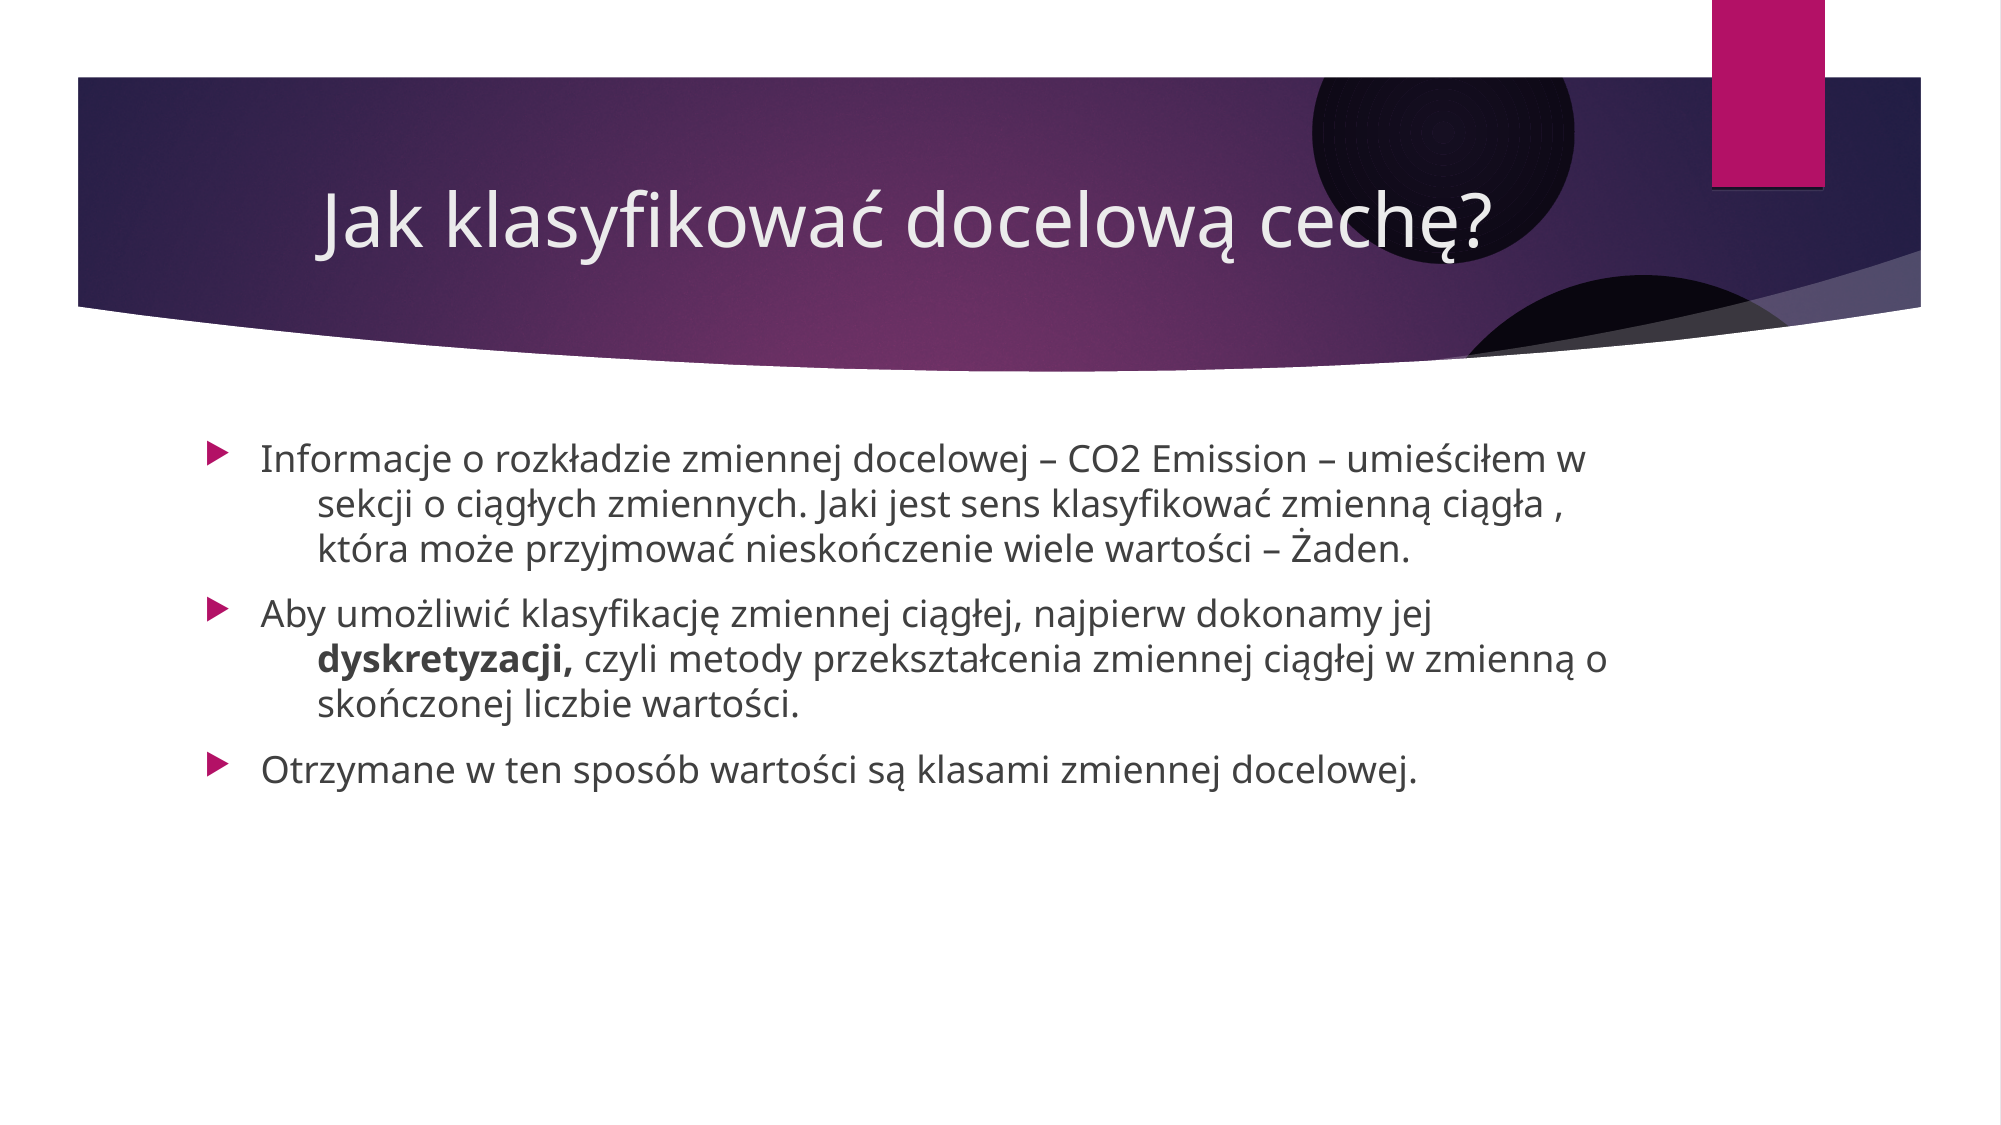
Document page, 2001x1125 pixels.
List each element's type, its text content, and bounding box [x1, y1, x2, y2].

list Informacje o rozkładzie zmiennej docelowej – CO2 Emission – umieściłem w sekcji o ciągłych zmiennych. Jaki jest sens klasyfikować zmienną ciągła , która może przyjmować nieskończenie wiele wartości – Żaden. Aby umożliwić klasyfikację zmiennej ciągłej, najpierw dokonamy jej dyskretyzacji, czyli metody przekształcenia zmiennej ciągłej w zmienną o skończonej liczbie wartości. Otrzymane w ten sposób wartości są klasami zmiennej docelowej. [189, 427, 1638, 988]
title Jak klasyfikować docelową cechę? [189, 159, 1627, 276]
